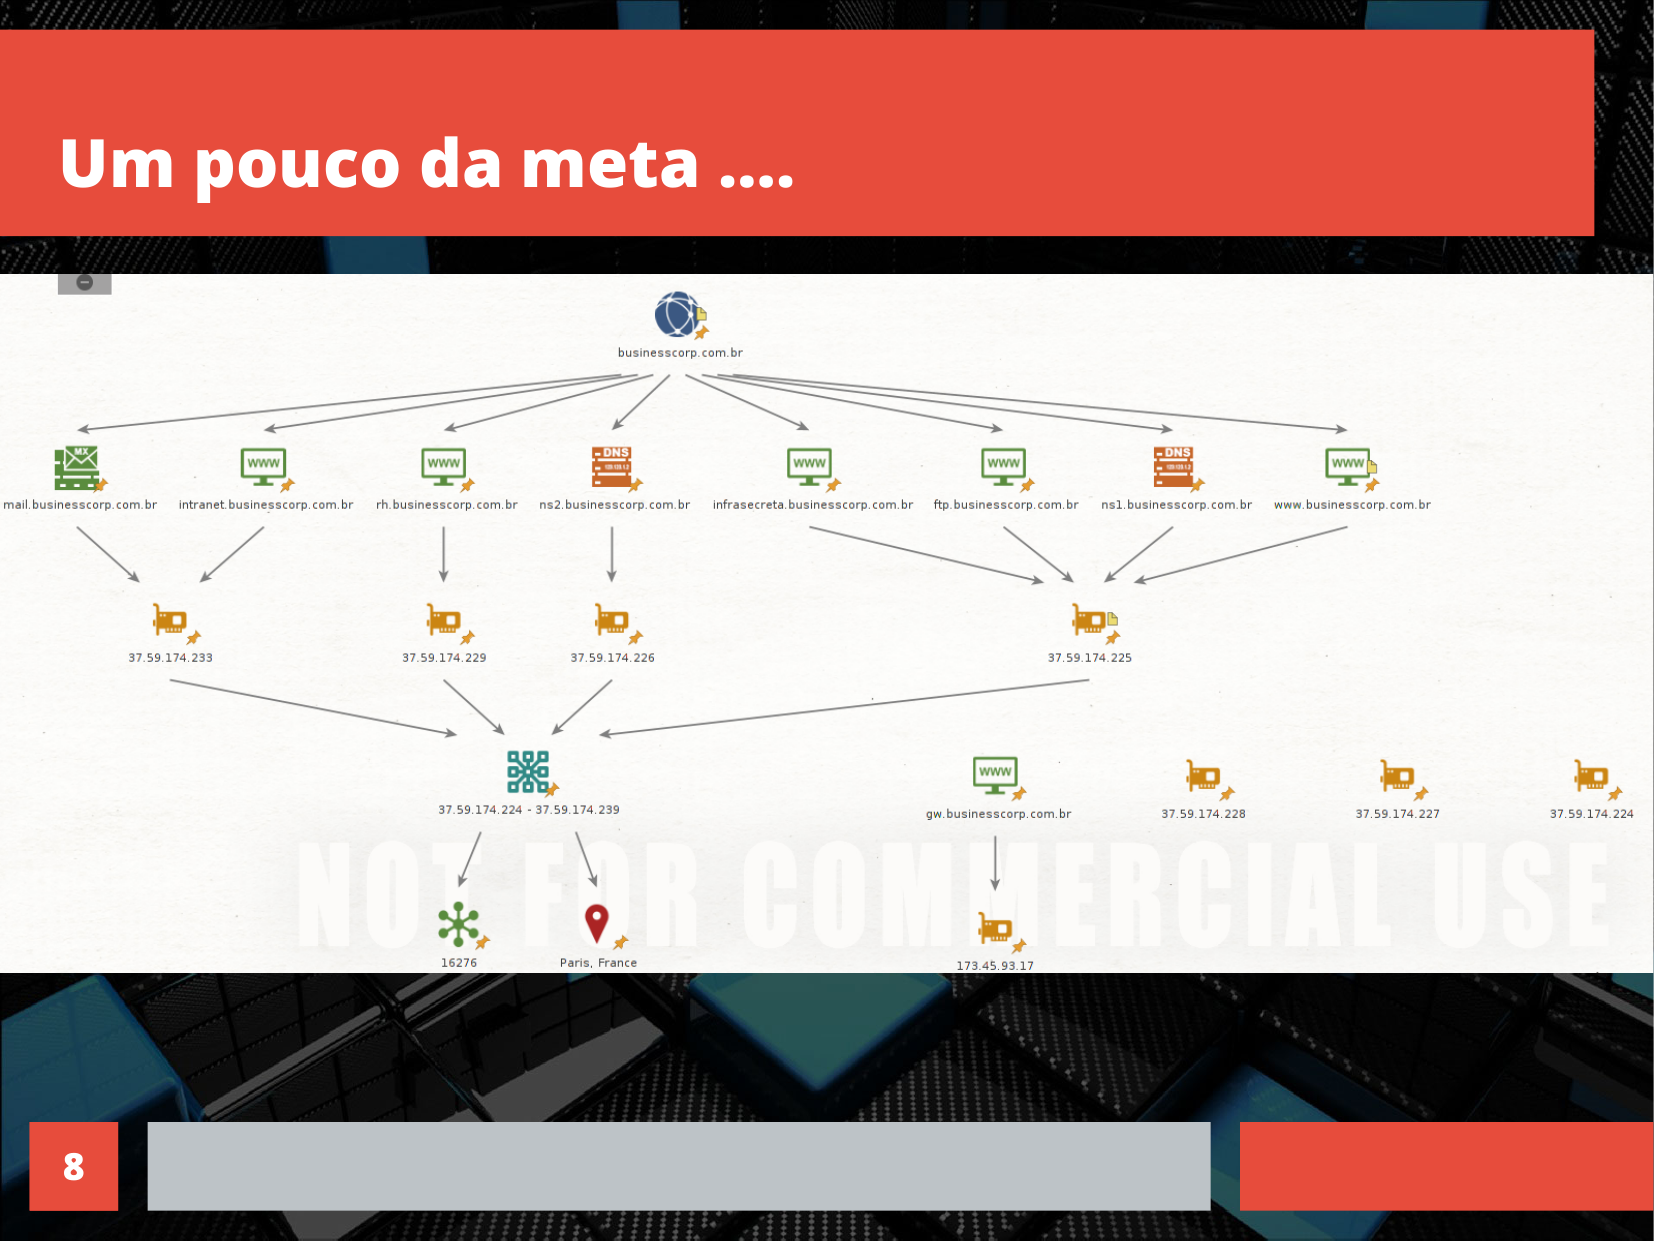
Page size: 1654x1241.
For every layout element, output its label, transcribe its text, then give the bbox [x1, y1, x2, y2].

picture [0, 0, 1654, 1241]
title Um pouco da meta …. [59, 59, 1595, 207]
